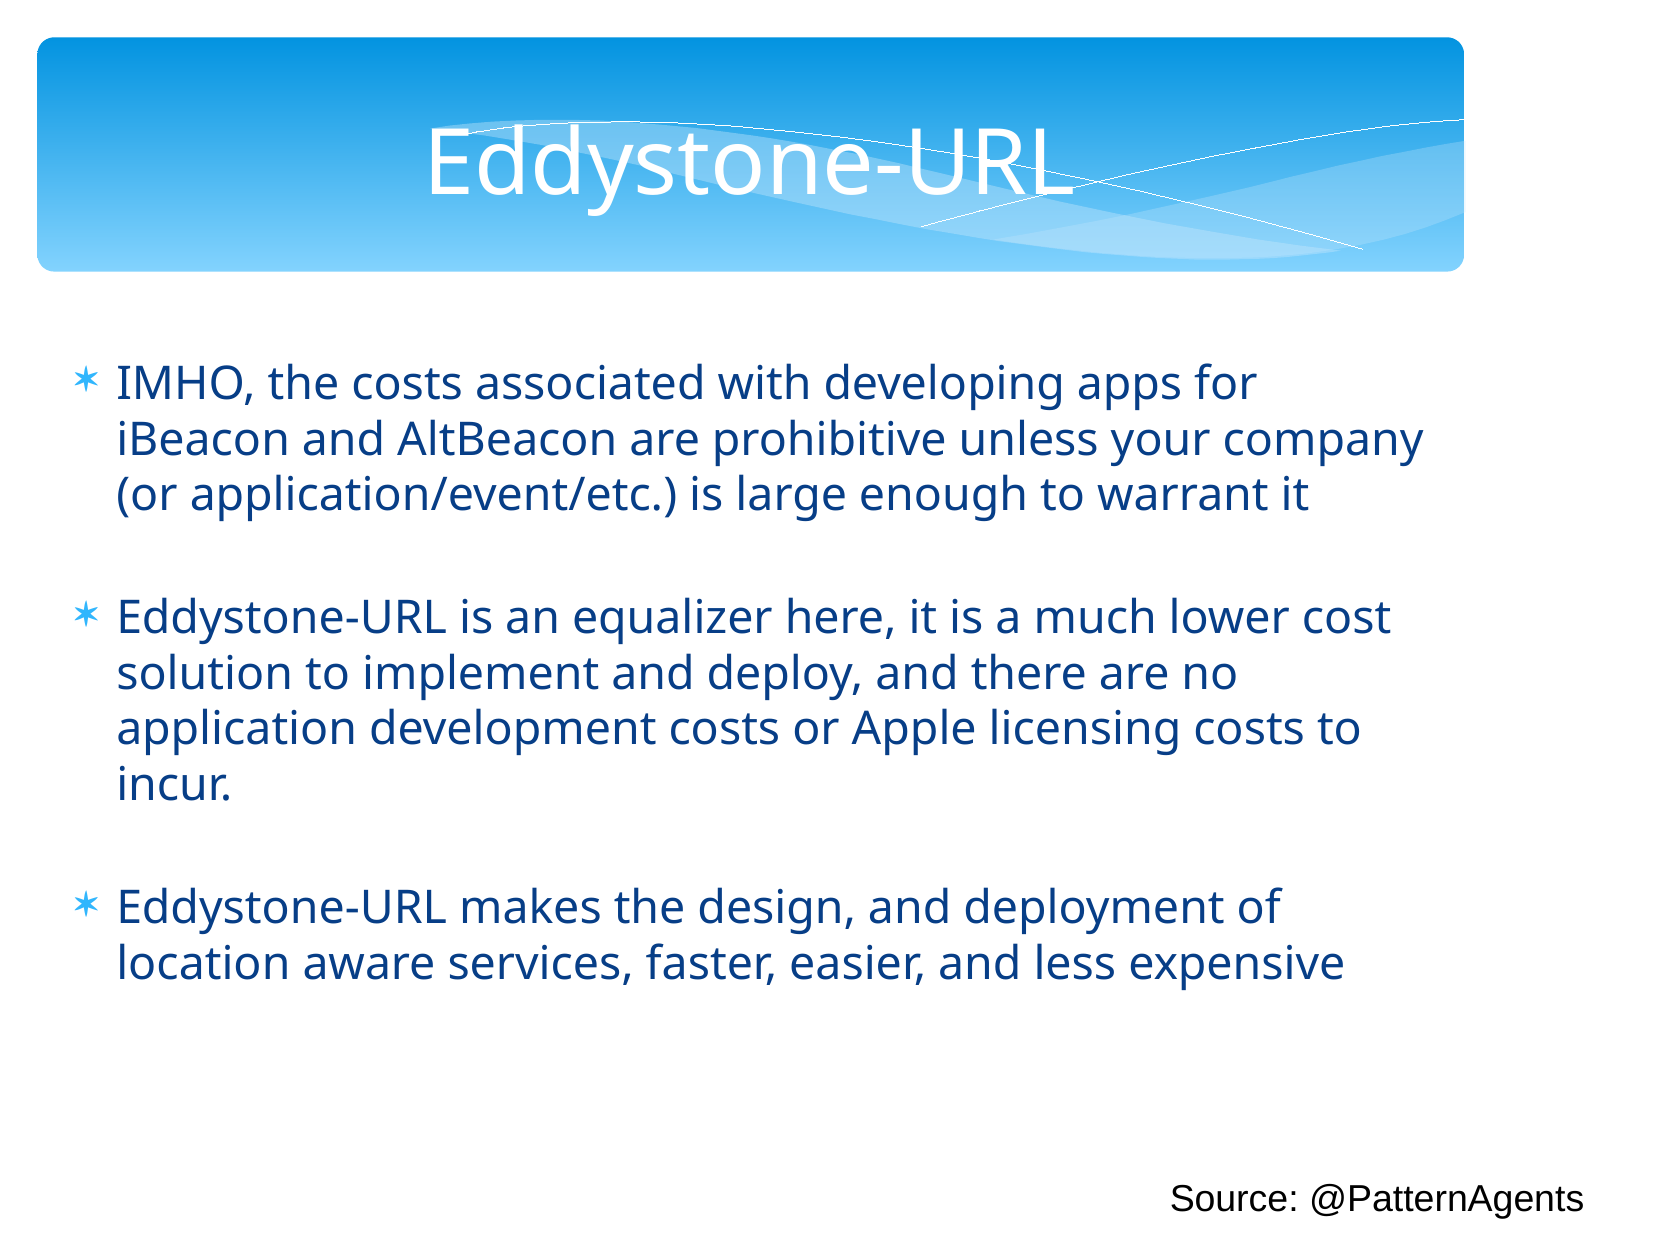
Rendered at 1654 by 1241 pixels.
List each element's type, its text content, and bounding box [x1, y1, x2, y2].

list IMHO, the costs associated with developing apps for iBeacon and AltBeacon are prohibitive unless your company (or application/event/etc.) is large enough to warrant it Eddystone-URL is an equalizer here, it is a much lower cost solution to implement and deploy, and there are no application development costs or Apple licensing costs to incur. Eddystone-URL makes the design, and deployment of location aware services, faster, easier, and less expensive [60, 345, 1441, 1005]
title Eddystone-URL [74, 55, 1425, 261]
text_box Source: @PatternAgents [1155, 1170, 1605, 1241]
